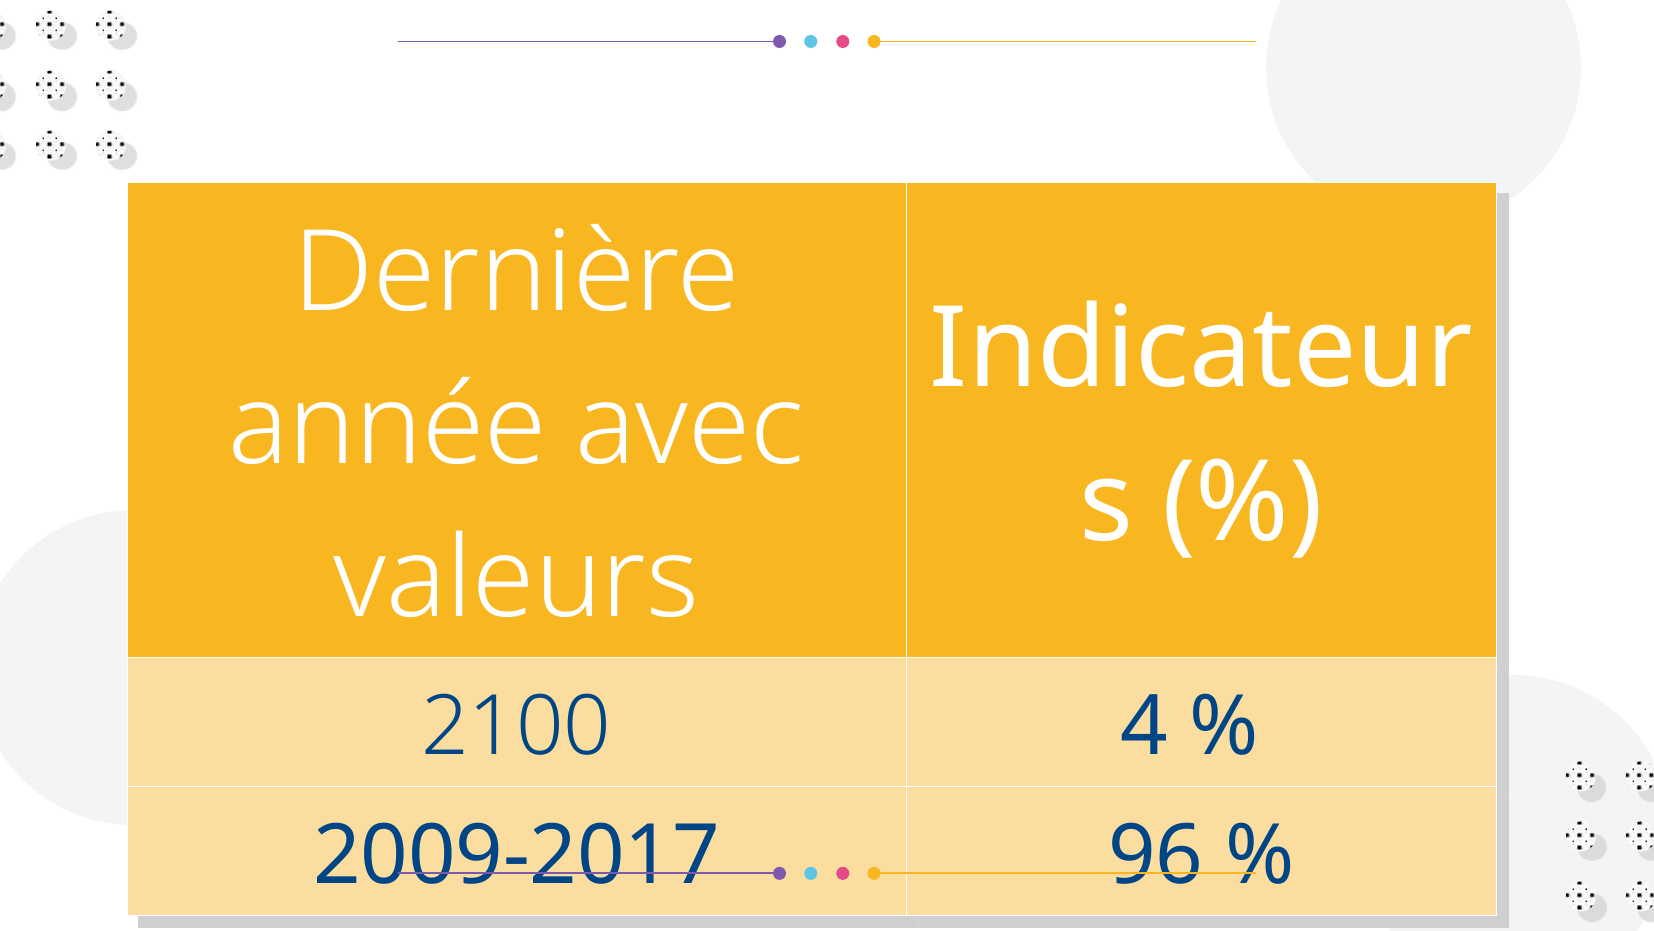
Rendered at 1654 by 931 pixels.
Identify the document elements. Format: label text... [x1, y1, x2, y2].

text_box [804, 34, 818, 49]
picture [35, 70, 66, 101]
table_header Indicateurs (%) [907, 183, 1496, 657]
picture [1625, 761, 1654, 792]
picture [95, 70, 126, 101]
table_header Dernière année avec valeurs [128, 183, 906, 657]
picture [95, 130, 127, 161]
text_box [836, 866, 850, 880]
picture [0, 133, 7, 158]
text_box [867, 34, 881, 49]
text_box [804, 866, 818, 880]
picture [1565, 761, 1596, 792]
picture [1625, 881, 1654, 912]
text_box [772, 34, 787, 49]
text_box [772, 866, 787, 880]
table_cell 96 % [907, 787, 1496, 915]
picture [1625, 821, 1654, 852]
table_cell 2100 [128, 658, 906, 786]
picture [95, 10, 126, 41]
picture [35, 130, 67, 161]
table_cell 2009-2017 [128, 787, 906, 915]
table_cell 4 % [907, 658, 1496, 786]
text_box [867, 866, 881, 880]
picture [0, 13, 6, 38]
picture [35, 10, 66, 41]
picture [0, 73, 6, 98]
picture [1565, 821, 1596, 852]
text_box [836, 34, 850, 49]
picture [1565, 881, 1596, 912]
